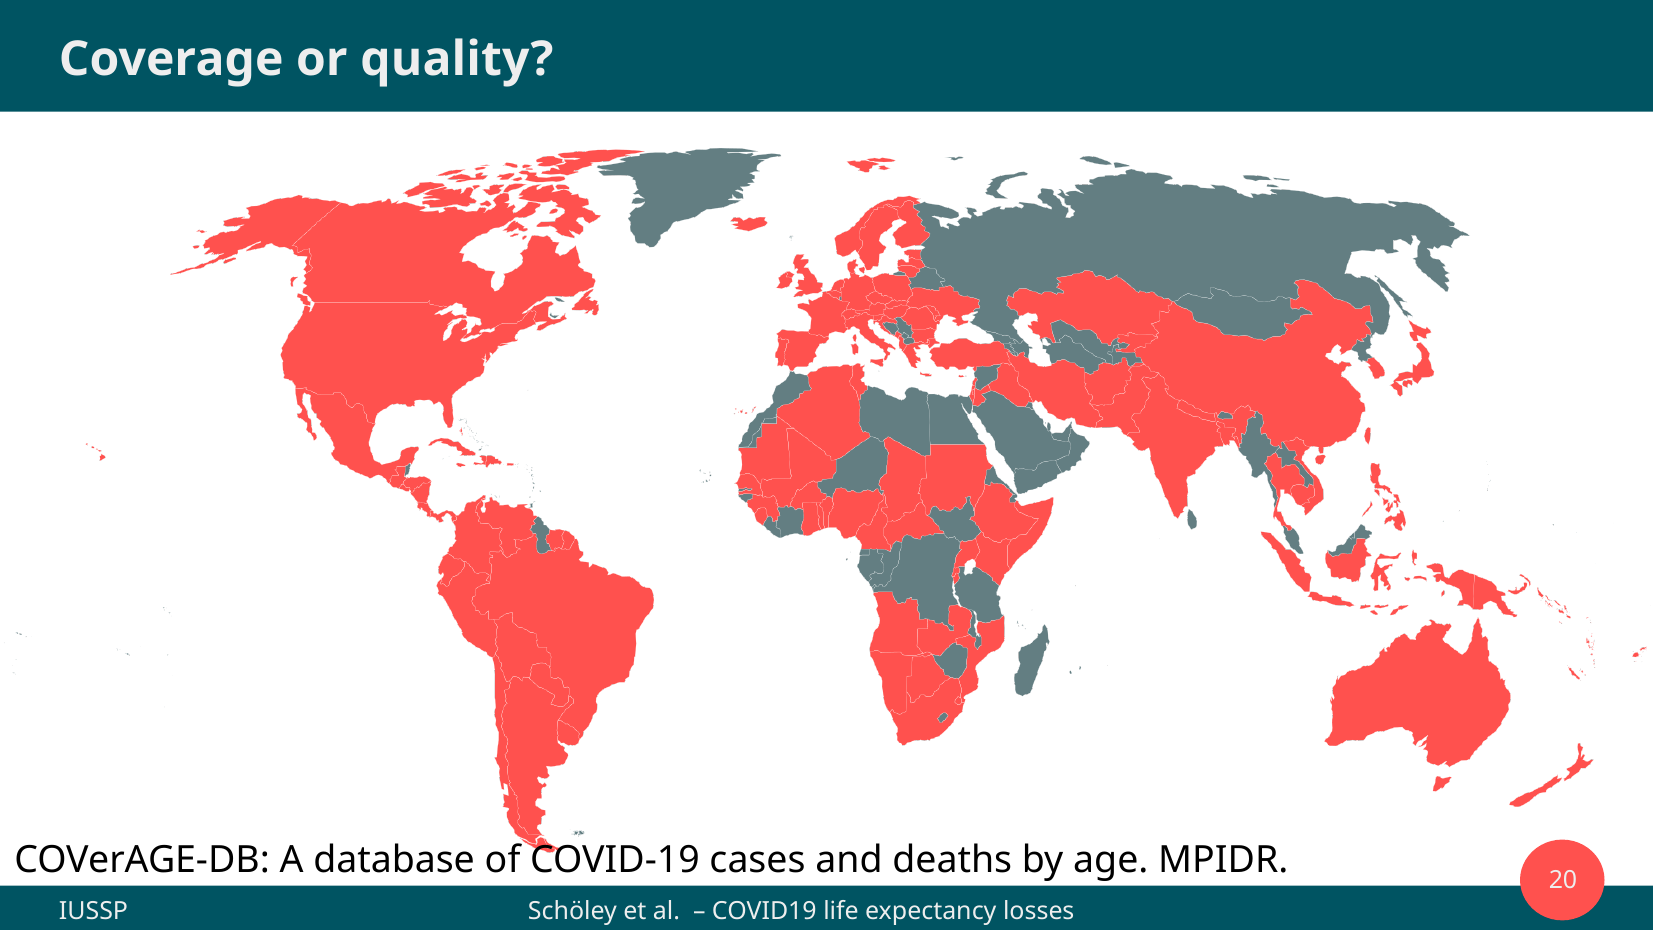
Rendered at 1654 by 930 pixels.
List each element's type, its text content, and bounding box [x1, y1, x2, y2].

title Coverage or quality? [58, 0, 1594, 117]
picture [3, 147, 1651, 853]
picture [1262, 848, 1272, 853]
text_box COVerAGE-DB: A database of COVID-19 cases and deaths by age. MPIDR. [0, 825, 1251, 884]
